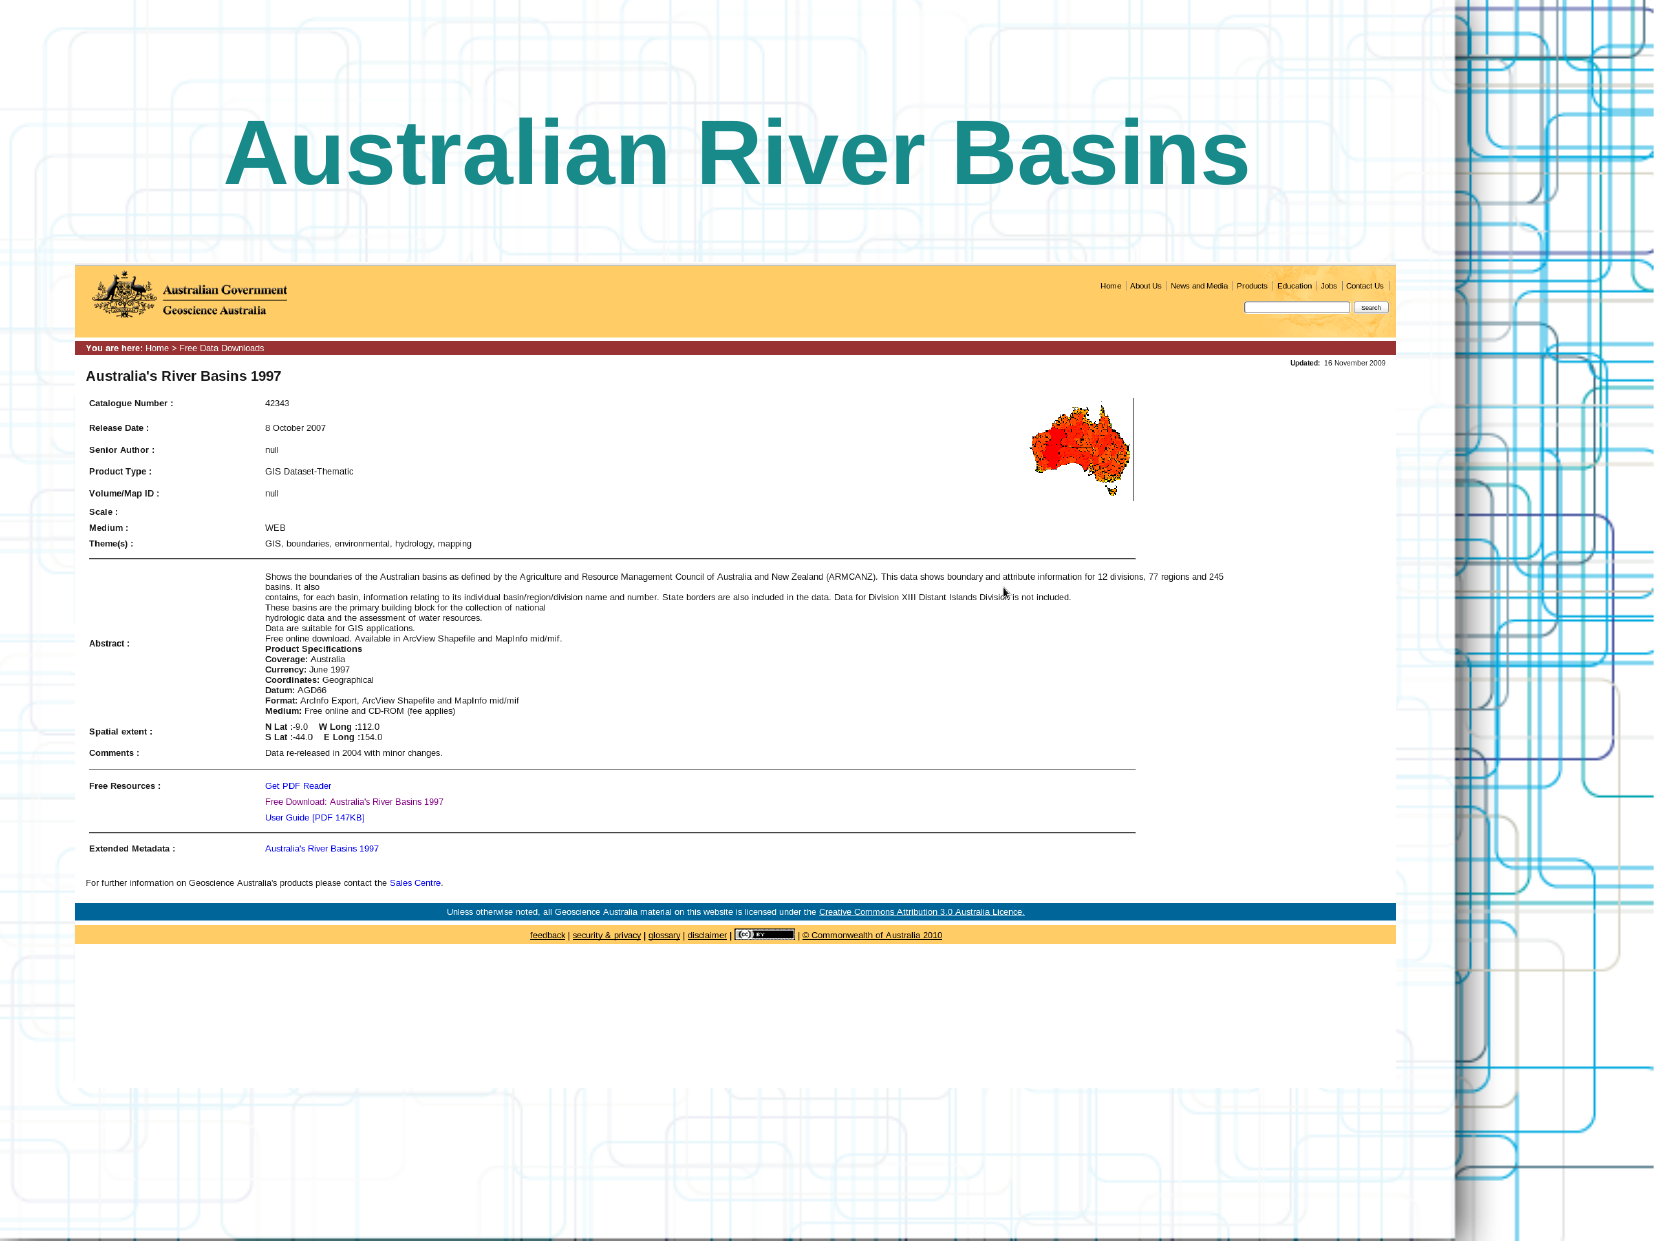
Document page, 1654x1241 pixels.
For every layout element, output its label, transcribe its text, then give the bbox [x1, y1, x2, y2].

picture [0, 0, 1654, 1241]
title Australian River Basins [59, 56, 1418, 250]
